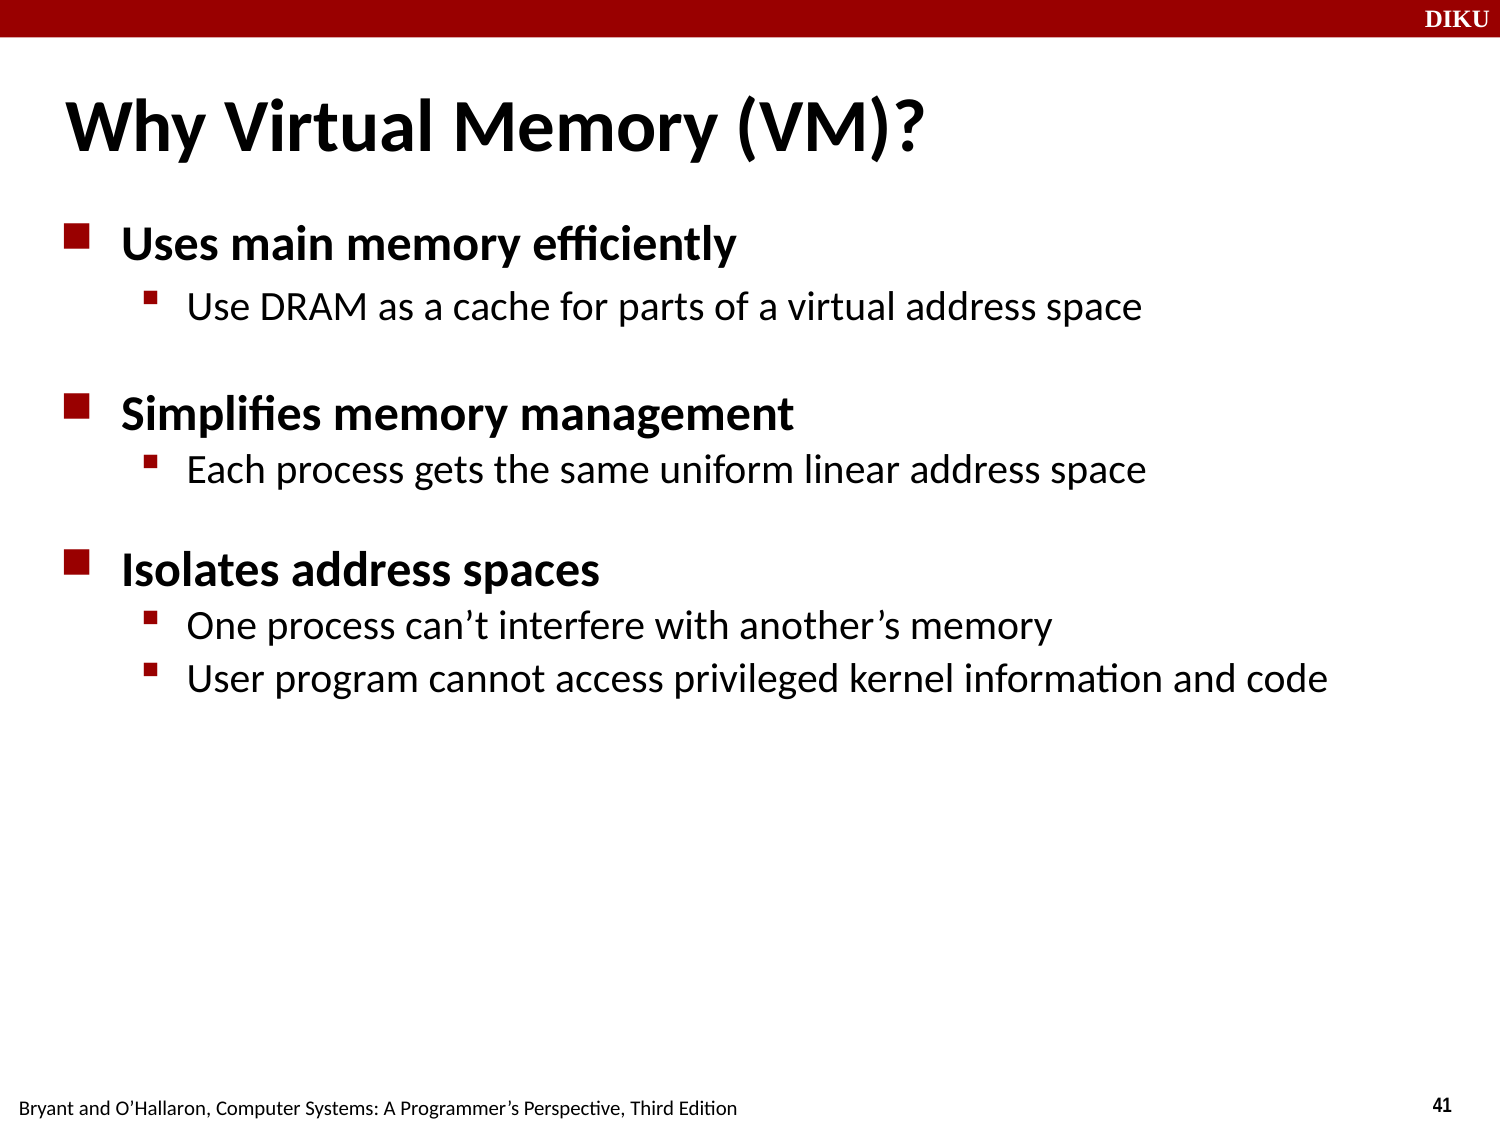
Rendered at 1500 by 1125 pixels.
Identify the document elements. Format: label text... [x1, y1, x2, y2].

text_box Uses main memory efficiently Use DRAM as a cache for parts of a virtual address space Simplifies memory management Each process gets the same uniform linear address space Isolates address spaces One process can’t interfere with another’s memory User program cannot access privileged kernel information and code [49, 213, 1475, 1113]
text_box Why Virtual Memory (VM)? [50, 74, 1363, 169]
